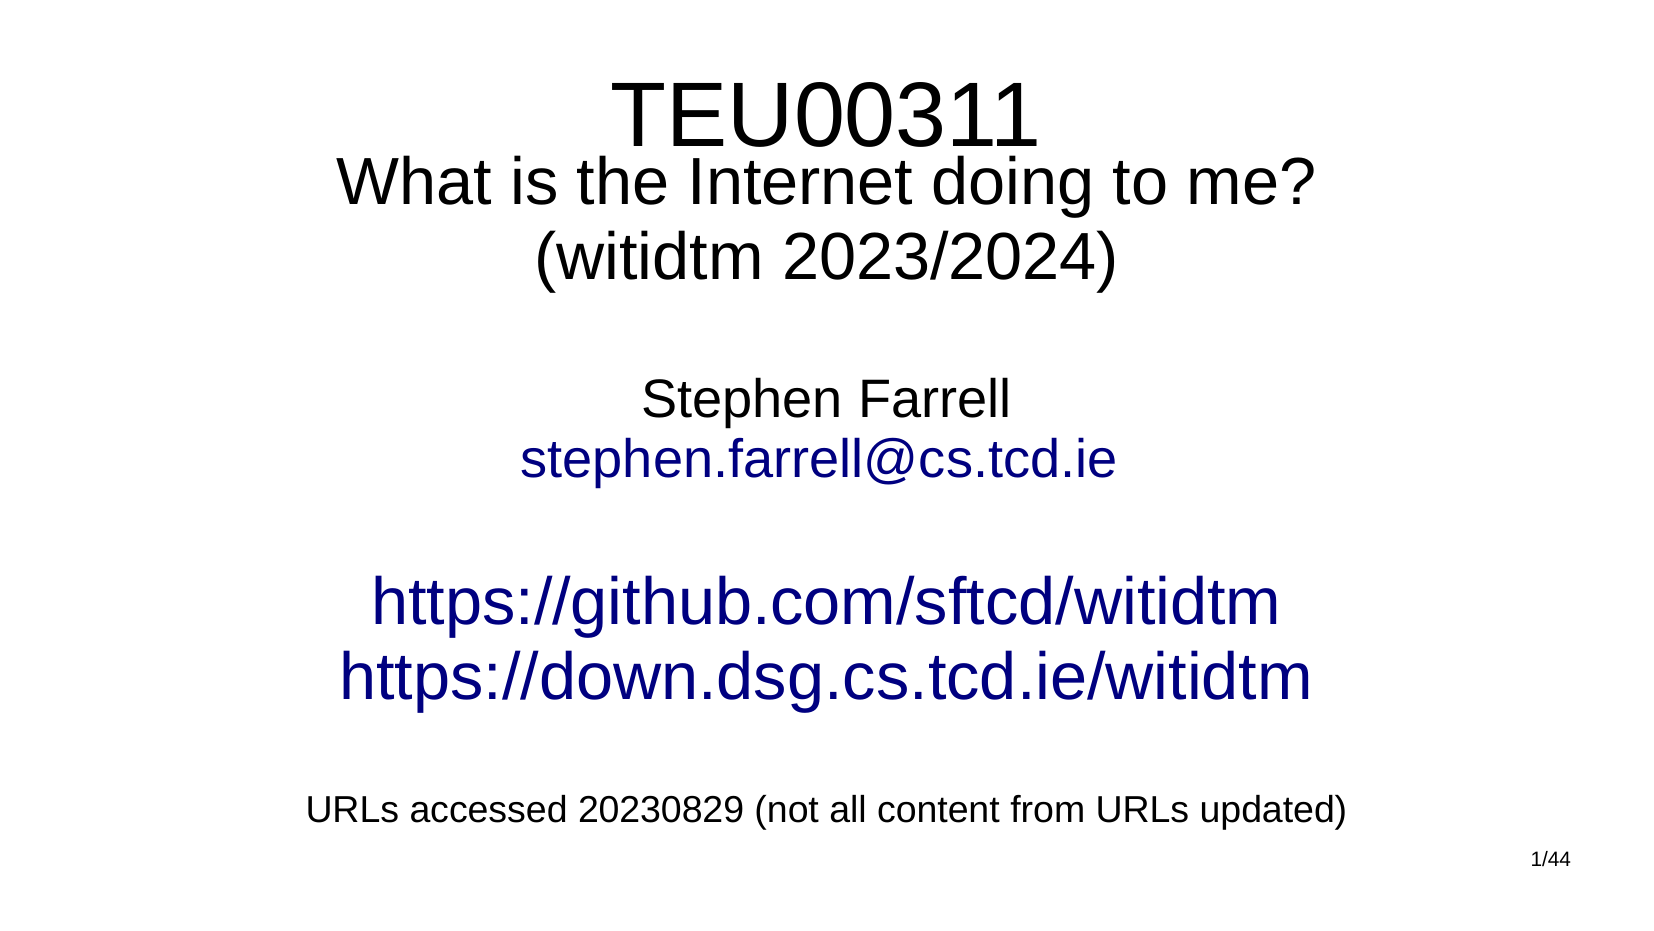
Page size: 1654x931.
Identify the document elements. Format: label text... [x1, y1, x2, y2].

title TEU00311 [82, 37, 1571, 144]
subtitle What is the Internet doing to me? (witidtm 2023/2024) Stephen Farrell stephen.farrell@cs.tcd.ie https://github.com/sftcd/witidtm https://down.dsg.cs.tcd.ie/witidtm URLs accessed 20230829 (not all content from URLs updated) [82, 144, 1571, 831]
